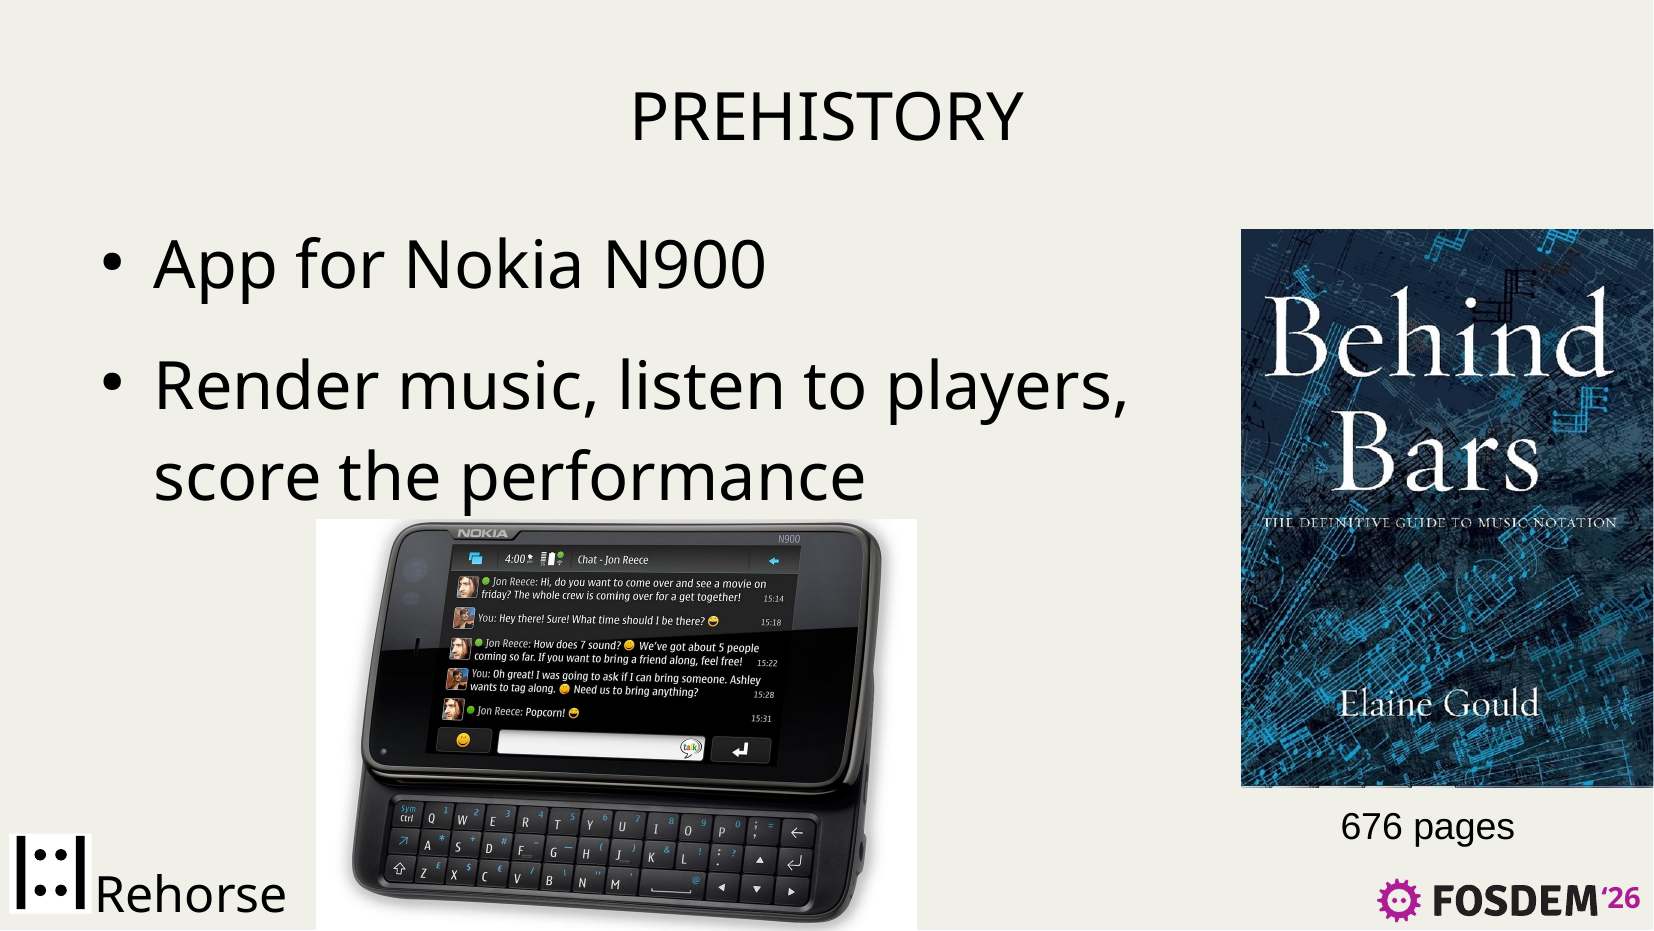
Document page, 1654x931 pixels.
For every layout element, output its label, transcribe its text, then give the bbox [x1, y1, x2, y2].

text_box 676 pages [1325, 798, 1613, 901]
list App for Nokia N900 Render music, listen to players, score the performance [82, 217, 1201, 758]
title Prehistory [82, 37, 1571, 193]
picture [316, 758, 917, 931]
picture [1241, 229, 1654, 788]
